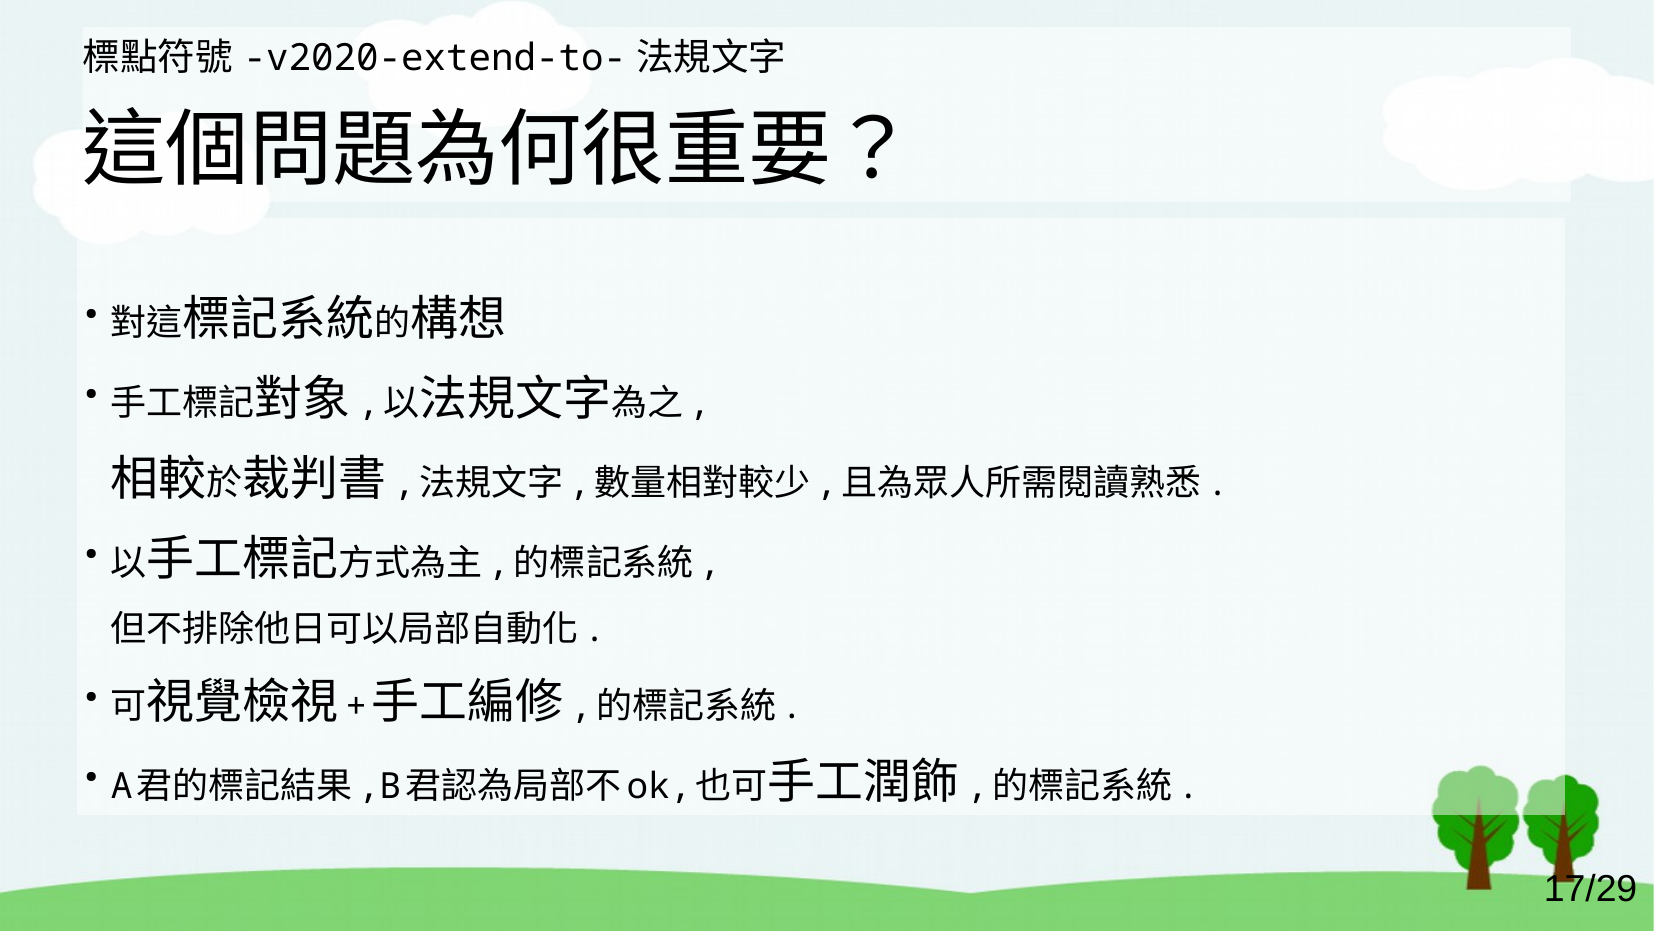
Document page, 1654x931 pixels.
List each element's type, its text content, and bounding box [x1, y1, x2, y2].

picture [0, 0, 1654, 931]
text_box <編號>/29 [1192, 860, 1653, 931]
list 對這標記系統的構想 手工標記對象,以法規文字為之, 相較於裁判書,法規文字,數量相對較少,且為眾人所需閱讀熟悉. 以手工標記方式為主,的標記系統, 但不排除他日可以局部自動化. 可視覺檢視+手工編修,的標記系統. A君的標記結果,B君認為局部不ok,也可手工潤飾,的標記系統. [76, 217, 1565, 815]
title 標點符號-v2020-extend-to-法規文字 這個問題為何很重要？ [82, 37, 1571, 193]
